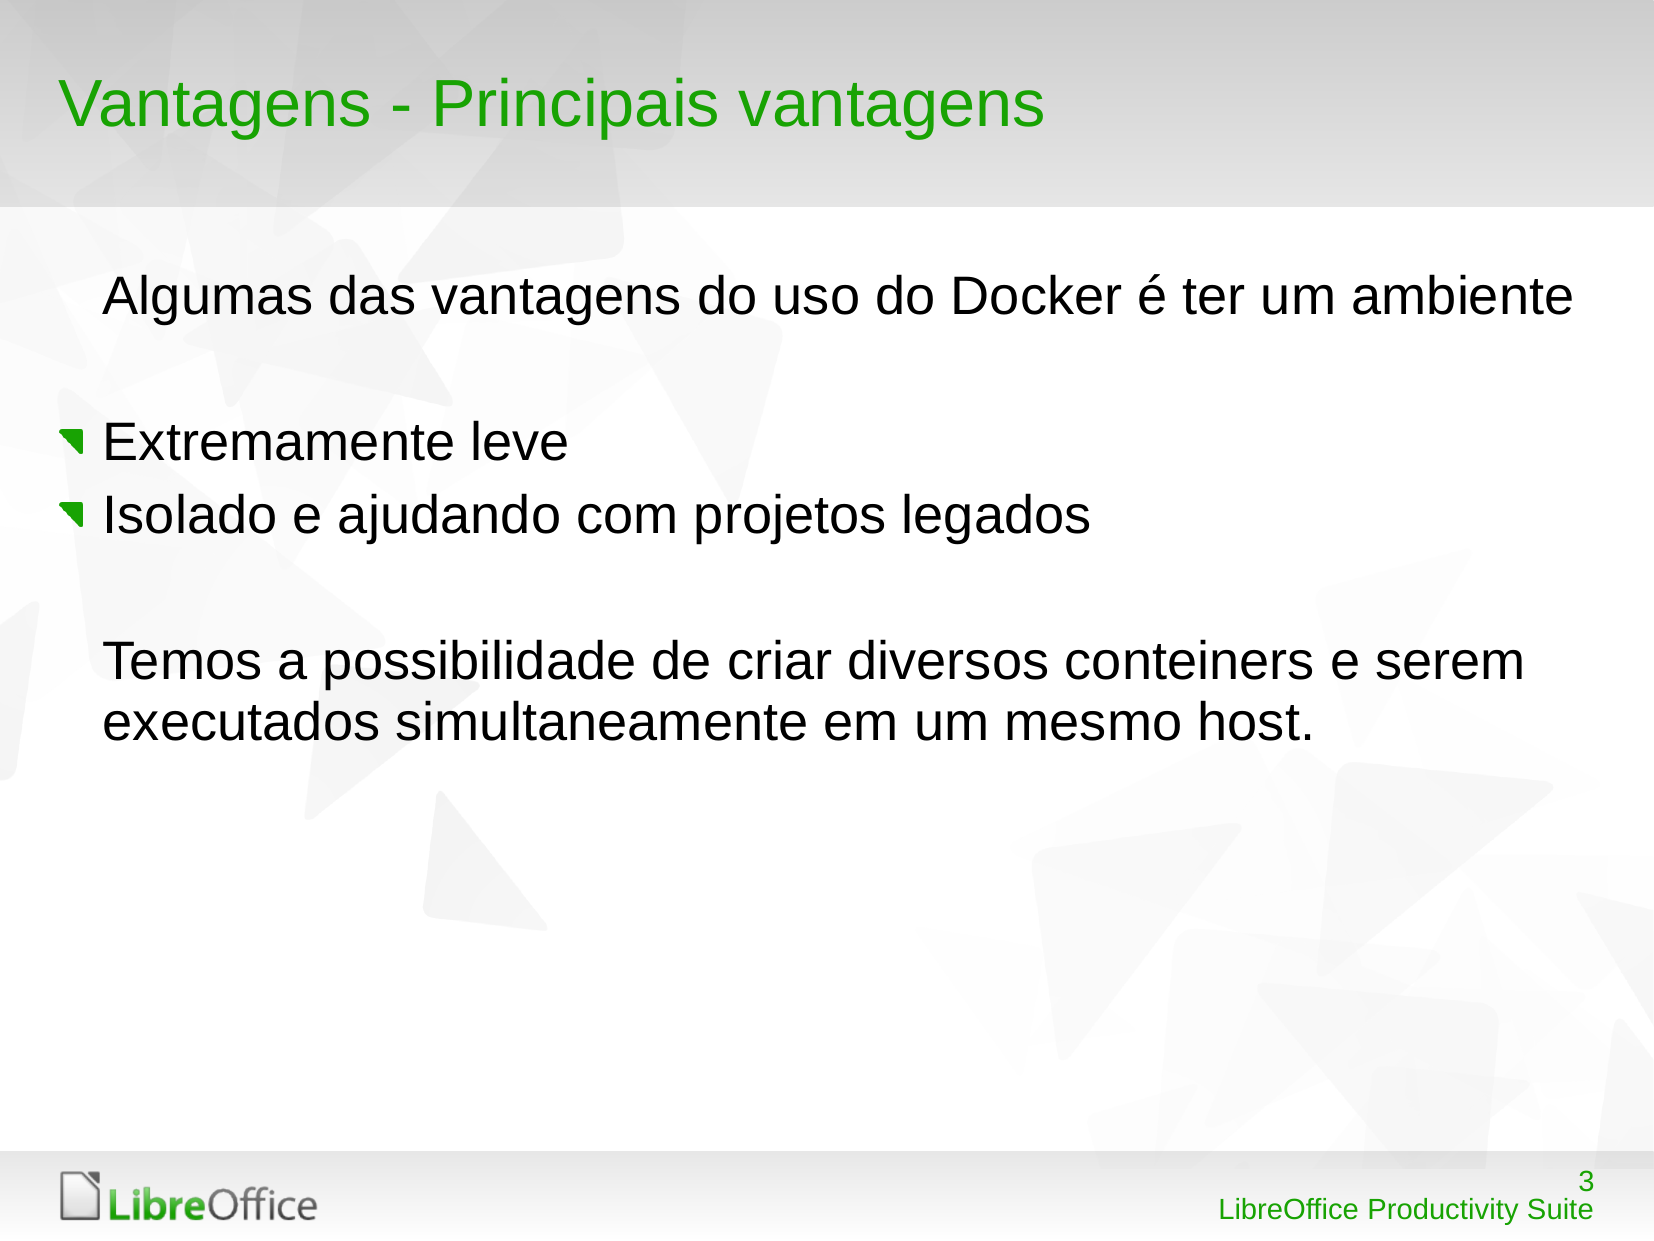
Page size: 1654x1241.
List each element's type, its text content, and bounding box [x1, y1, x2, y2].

list Algumas das vantagens do uso do Docker é ter um ambiente Extremamente leve Isolado e ajudando com projetos legados Temos a possibilidade de criar diversos conteiners e serem executados simultaneamente em um mesmo host. [59, 265, 1595, 986]
title Vantagens - Principais vantagens [59, 29, 1595, 178]
picture [41, 1152, 337, 1240]
picture [915, 548, 1654, 1169]
picture [0, 0, 783, 931]
